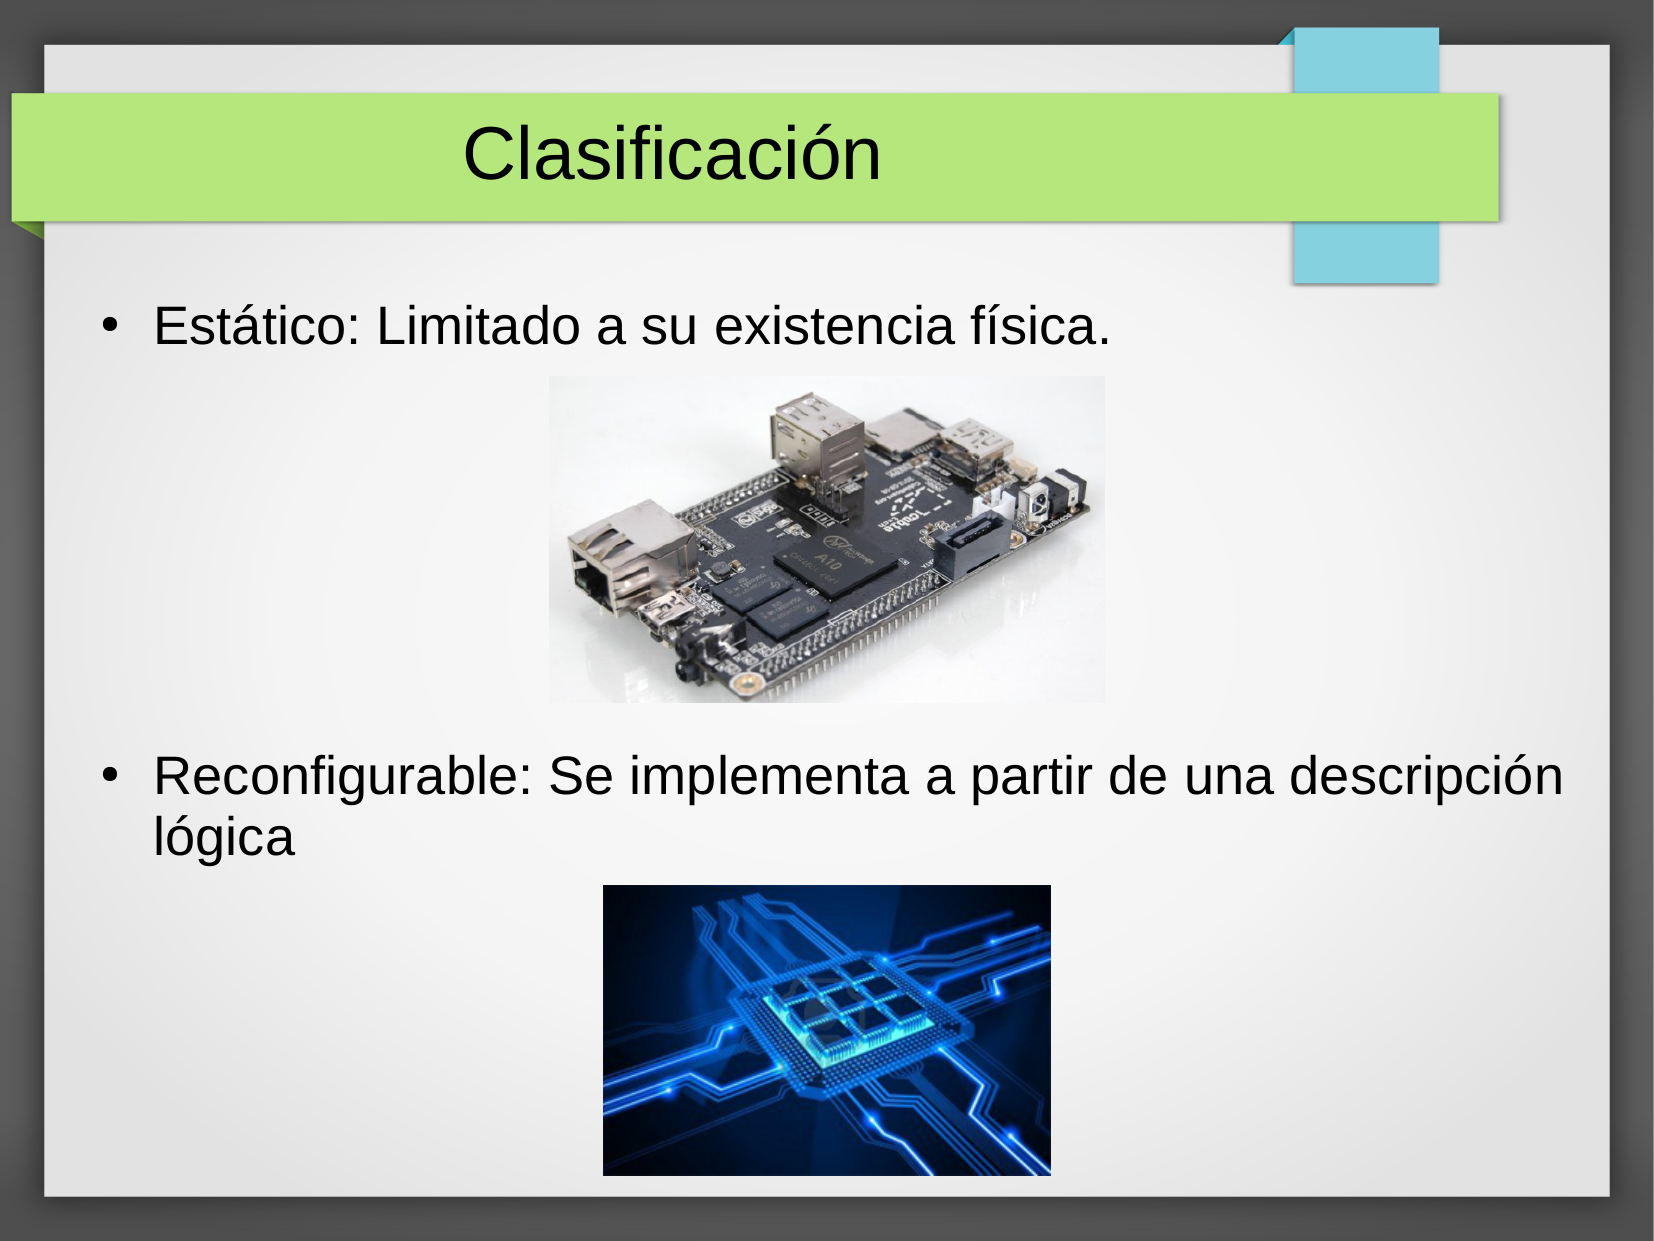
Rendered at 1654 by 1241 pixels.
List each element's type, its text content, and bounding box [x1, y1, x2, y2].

picture [0, 0, 1654, 1241]
title Clasificación [82, 94, 1264, 213]
list Estático: Limitado a su existencia física. Reconfigurable: Se implementa a partir de una descripción lógica [82, 295, 1571, 1015]
